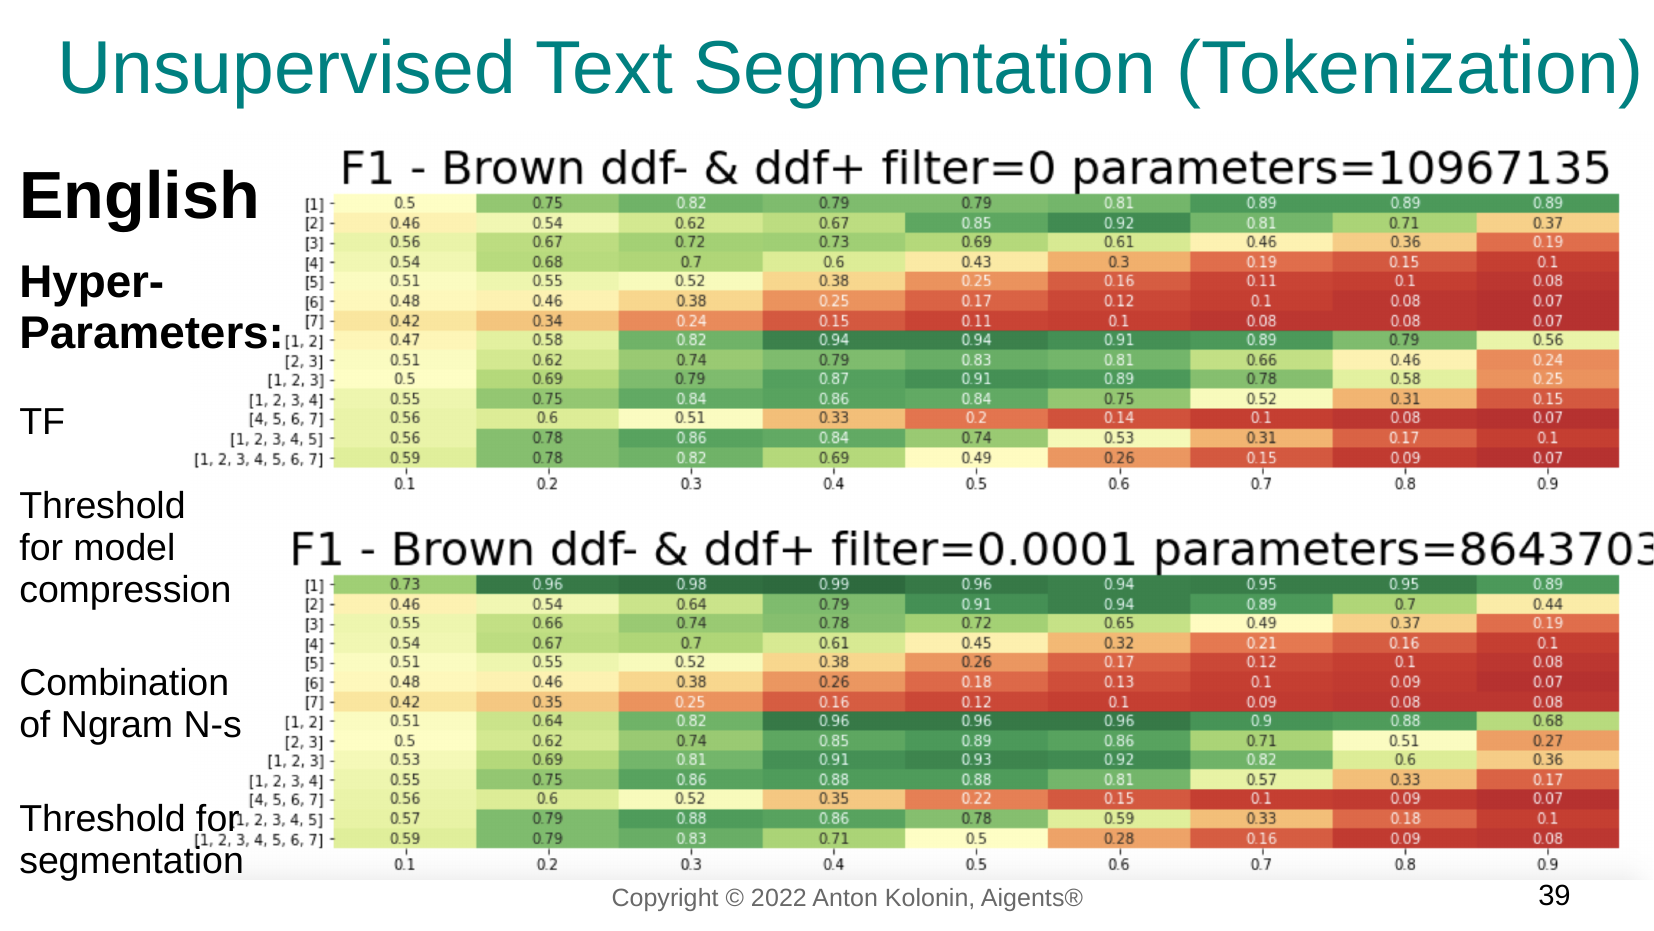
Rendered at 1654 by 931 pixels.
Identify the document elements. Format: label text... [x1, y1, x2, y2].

picture [190, 131, 1654, 880]
text_box Unsupervised Text Segmentation (Tokenization) [0, 0, 1653, 135]
text_box English Hyper- Parameters: TF Threshold for model compression Combination of Ngram N-s Threshold for segmentation [4, 150, 299, 931]
